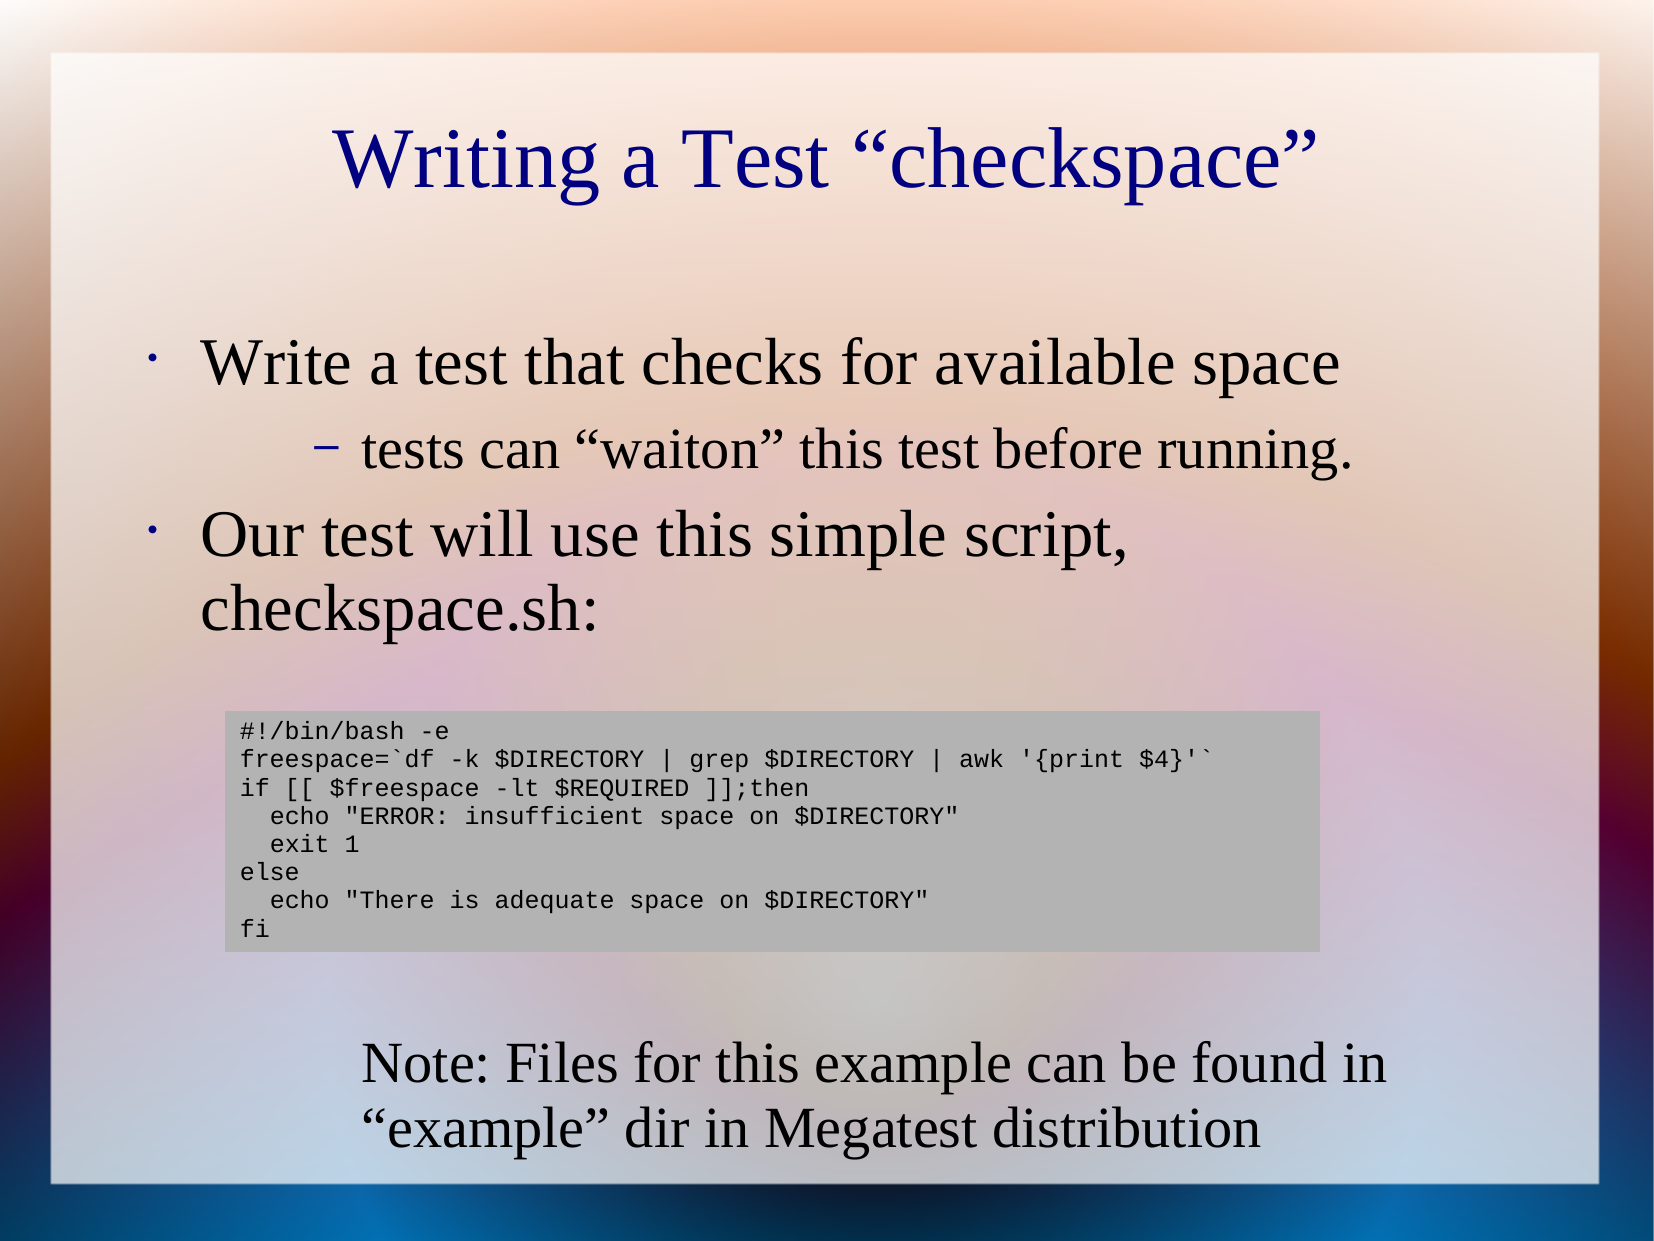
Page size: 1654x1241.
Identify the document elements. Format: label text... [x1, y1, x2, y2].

list Write a test that checks for available space tests can “waiton” this test before running. Our test will use this simple script, checkspace.sh: Note: Files for this example can be found in “example” dir in Megatest distribution [129, 324, 1489, 1149]
picture [0, 0, 1654, 1241]
title Writing a Test “checkspace” [82, 55, 1571, 263]
table_header #!/bin/bash -e freespace=`df -k $DIRECTORY | grep $DIRECTORY | awk '{print $4}'` if [[ $freespace -lt $REQUIRED ]];then echo "ERROR: insufficient space on $DIRECTORY" exit 1 else echo "There is adequate space on $DIRECTORY" fi [225, 711, 1320, 952]
